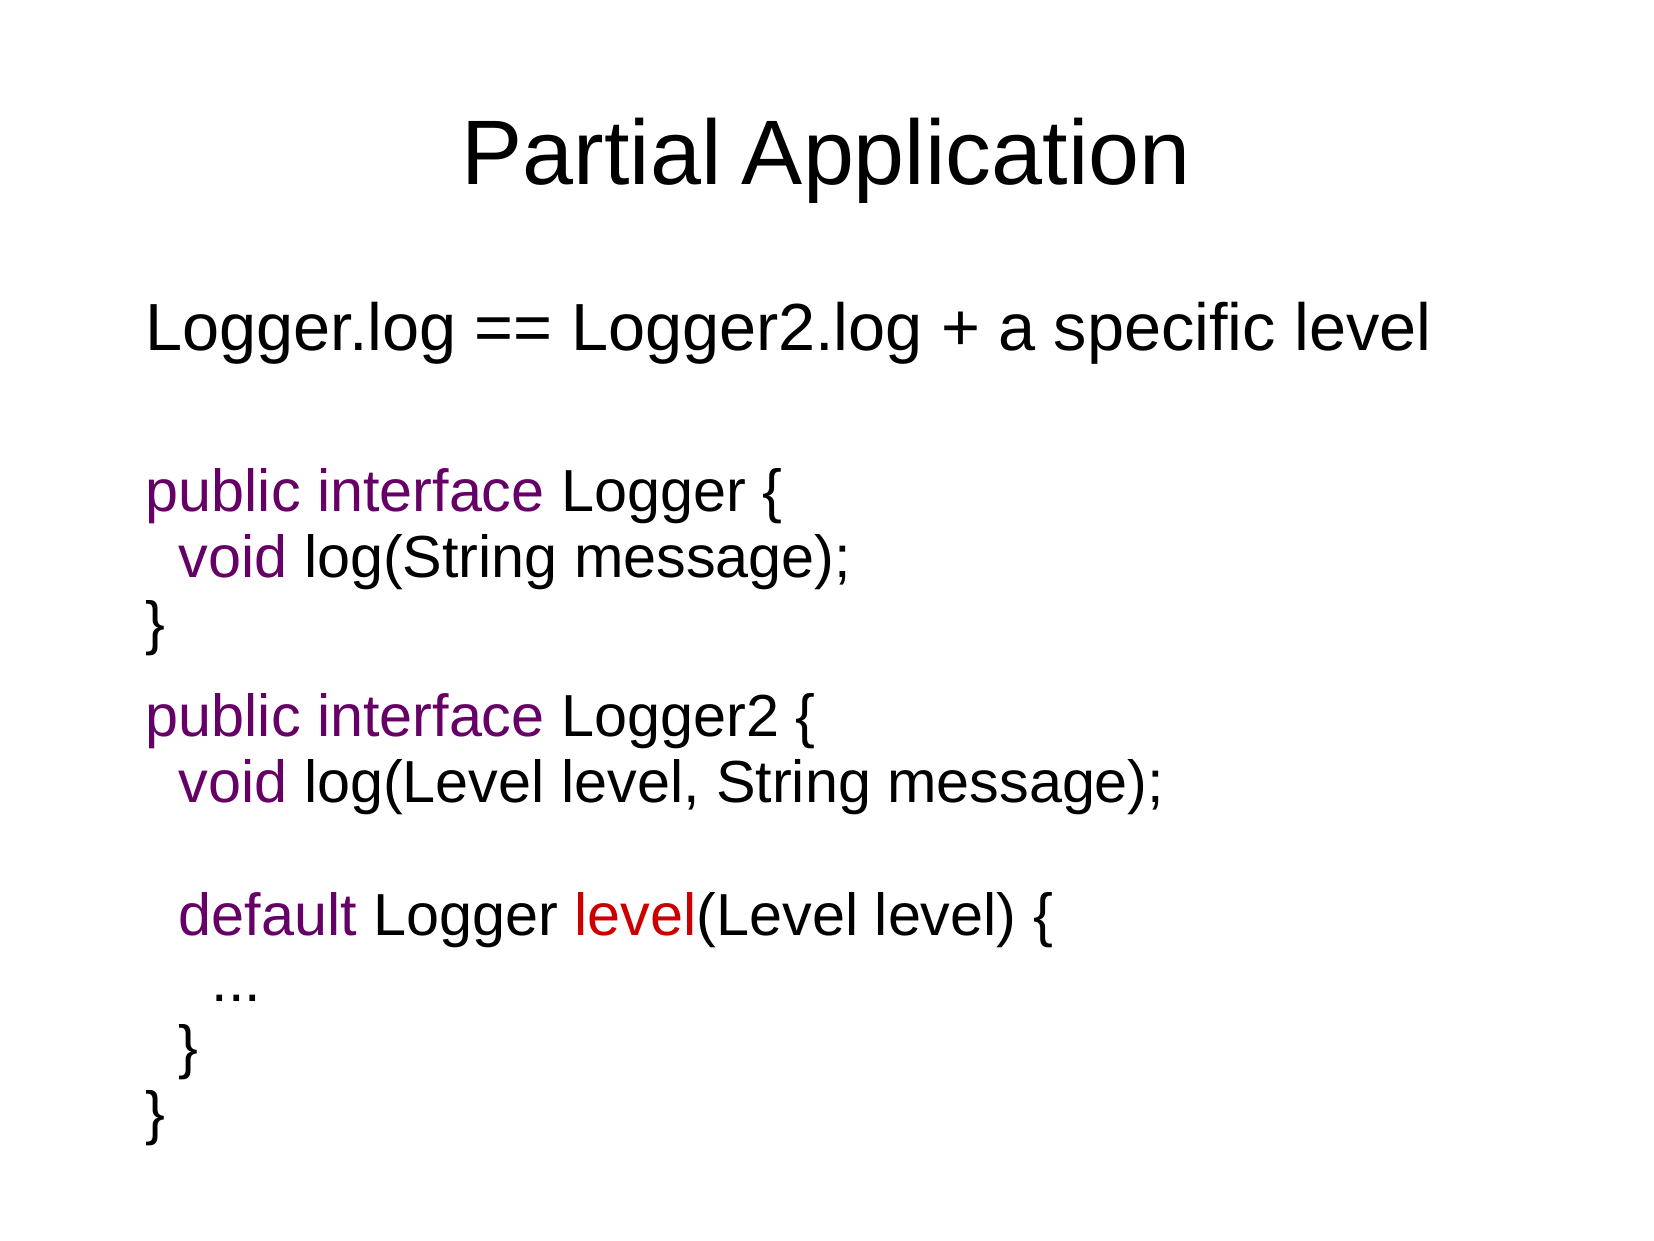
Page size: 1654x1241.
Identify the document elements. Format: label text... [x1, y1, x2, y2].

list Logger.log == Logger2.log + a specific level public interface Logger { void log(String message); } public interface Logger2 { void log(Level level, String message); default Logger level(Level level) { ... } } [82, 290, 1571, 1156]
title Partial Application [82, 49, 1571, 257]
